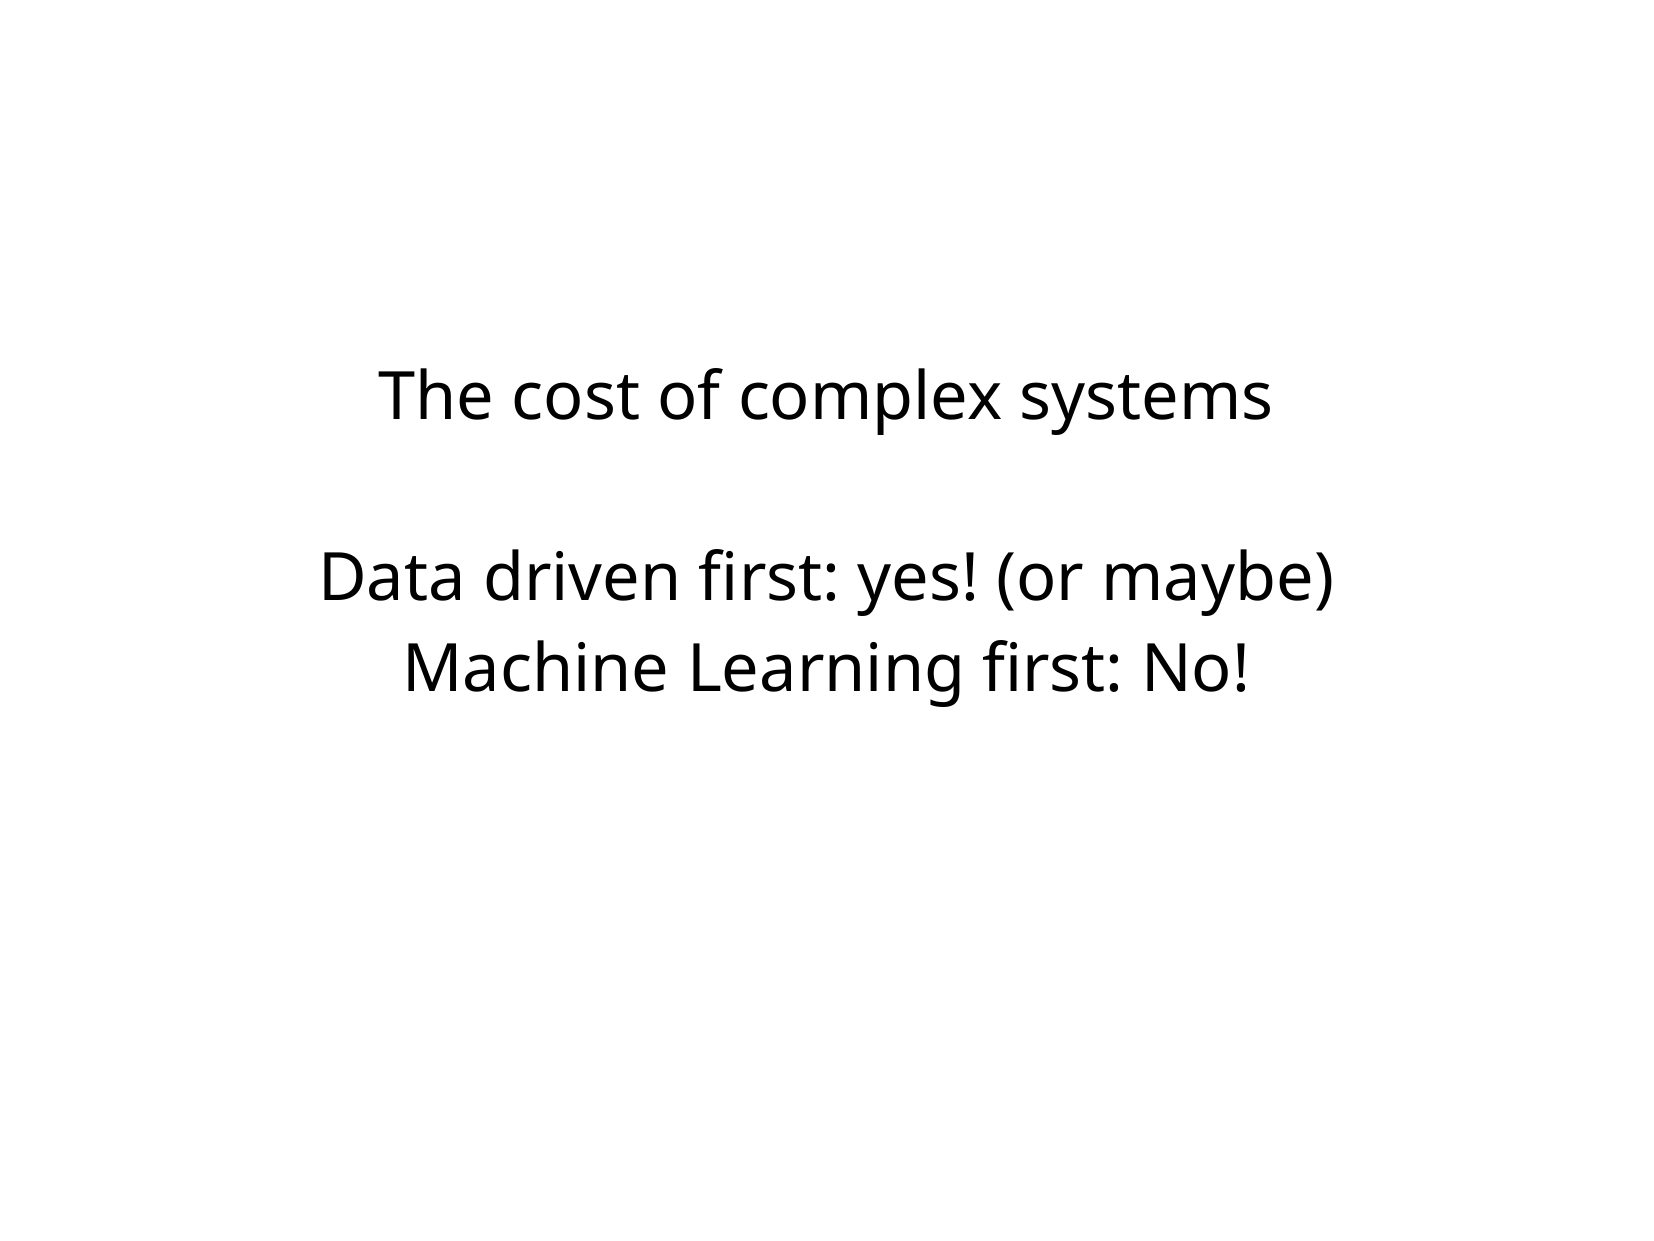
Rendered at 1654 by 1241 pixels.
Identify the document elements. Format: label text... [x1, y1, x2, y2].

subtitle The cost of complex systems Data driven first: yes! (or maybe) Machine Learning first: No! [82, 49, 1571, 1010]
